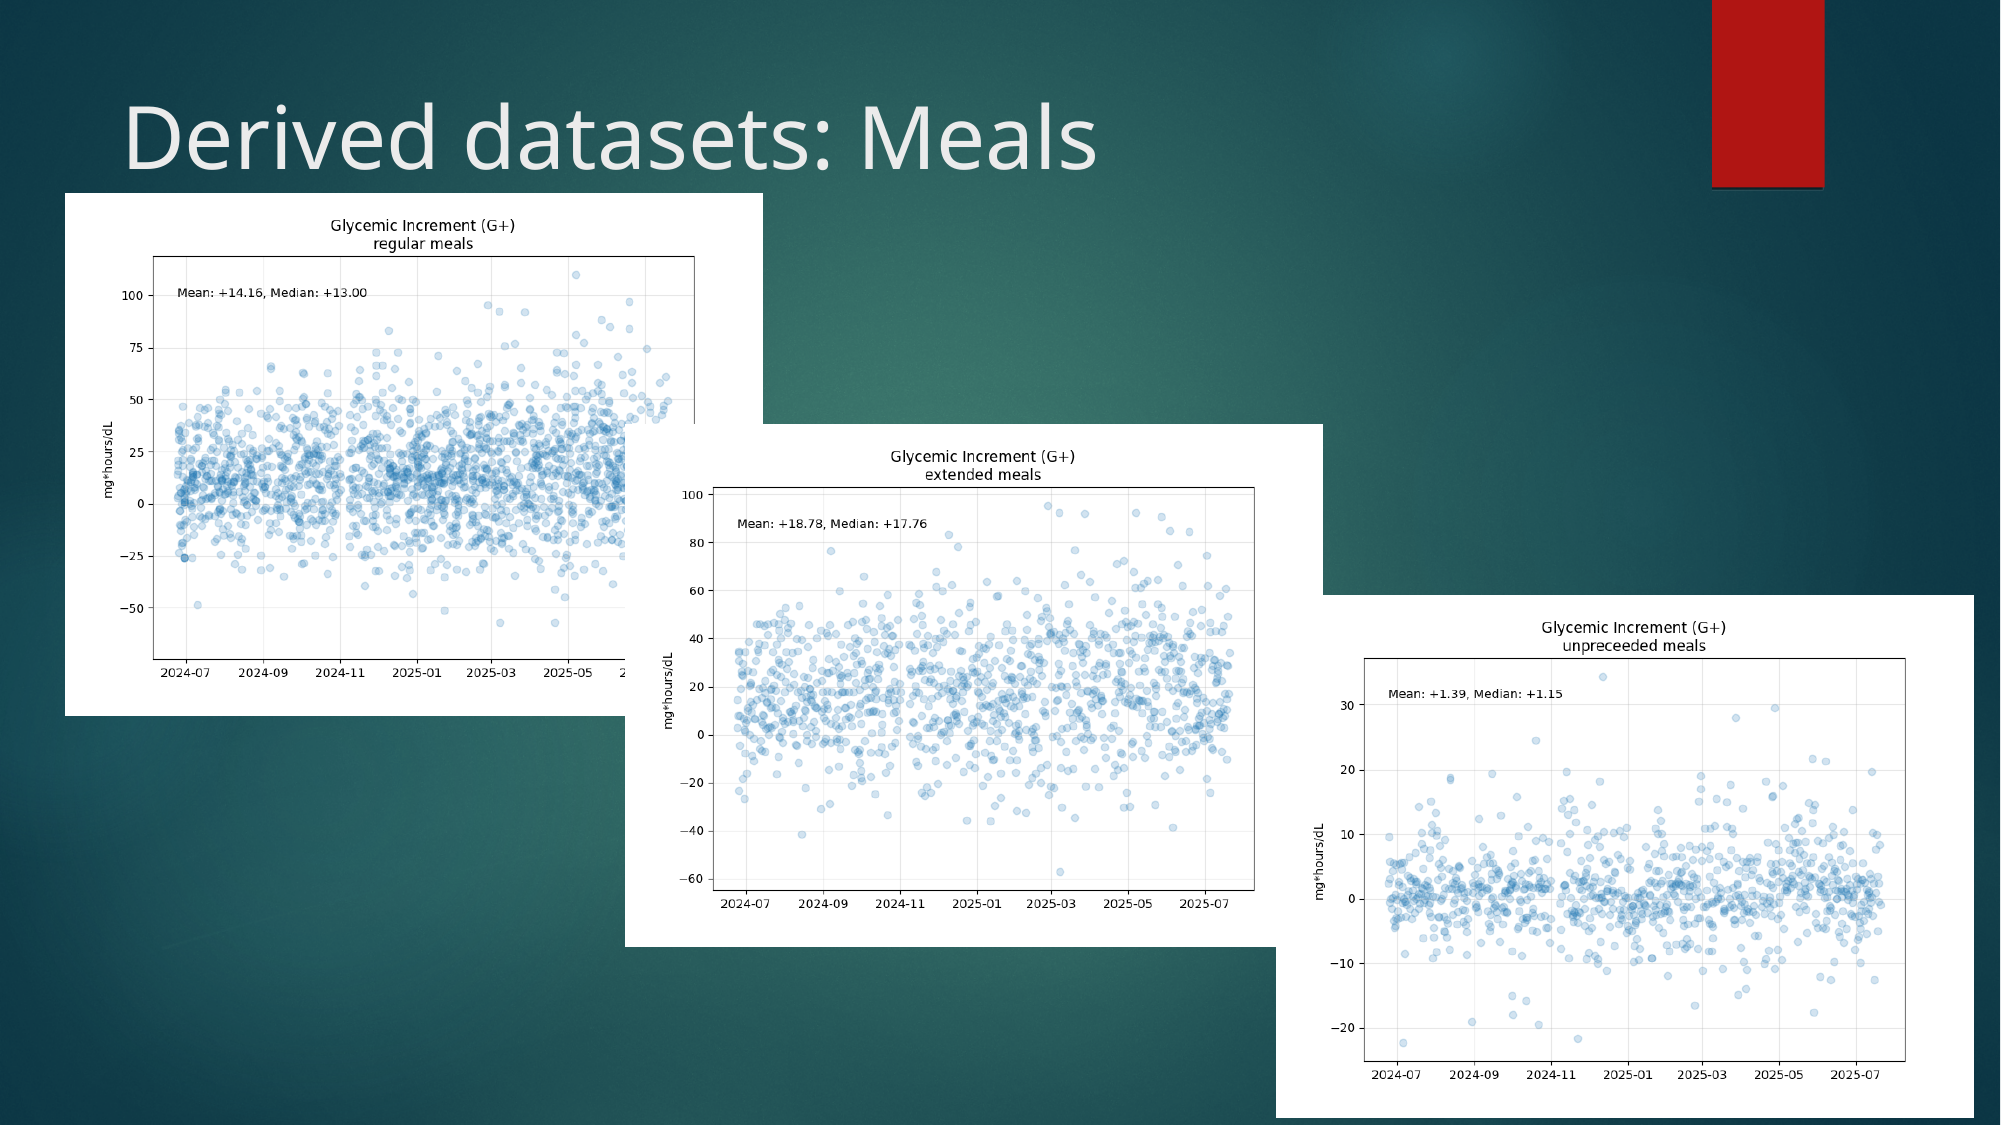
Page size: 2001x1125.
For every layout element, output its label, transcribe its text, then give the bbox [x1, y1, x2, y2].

title Derived datasets: Meals [106, 74, 1649, 304]
picture [0, 0, 2001, 1125]
